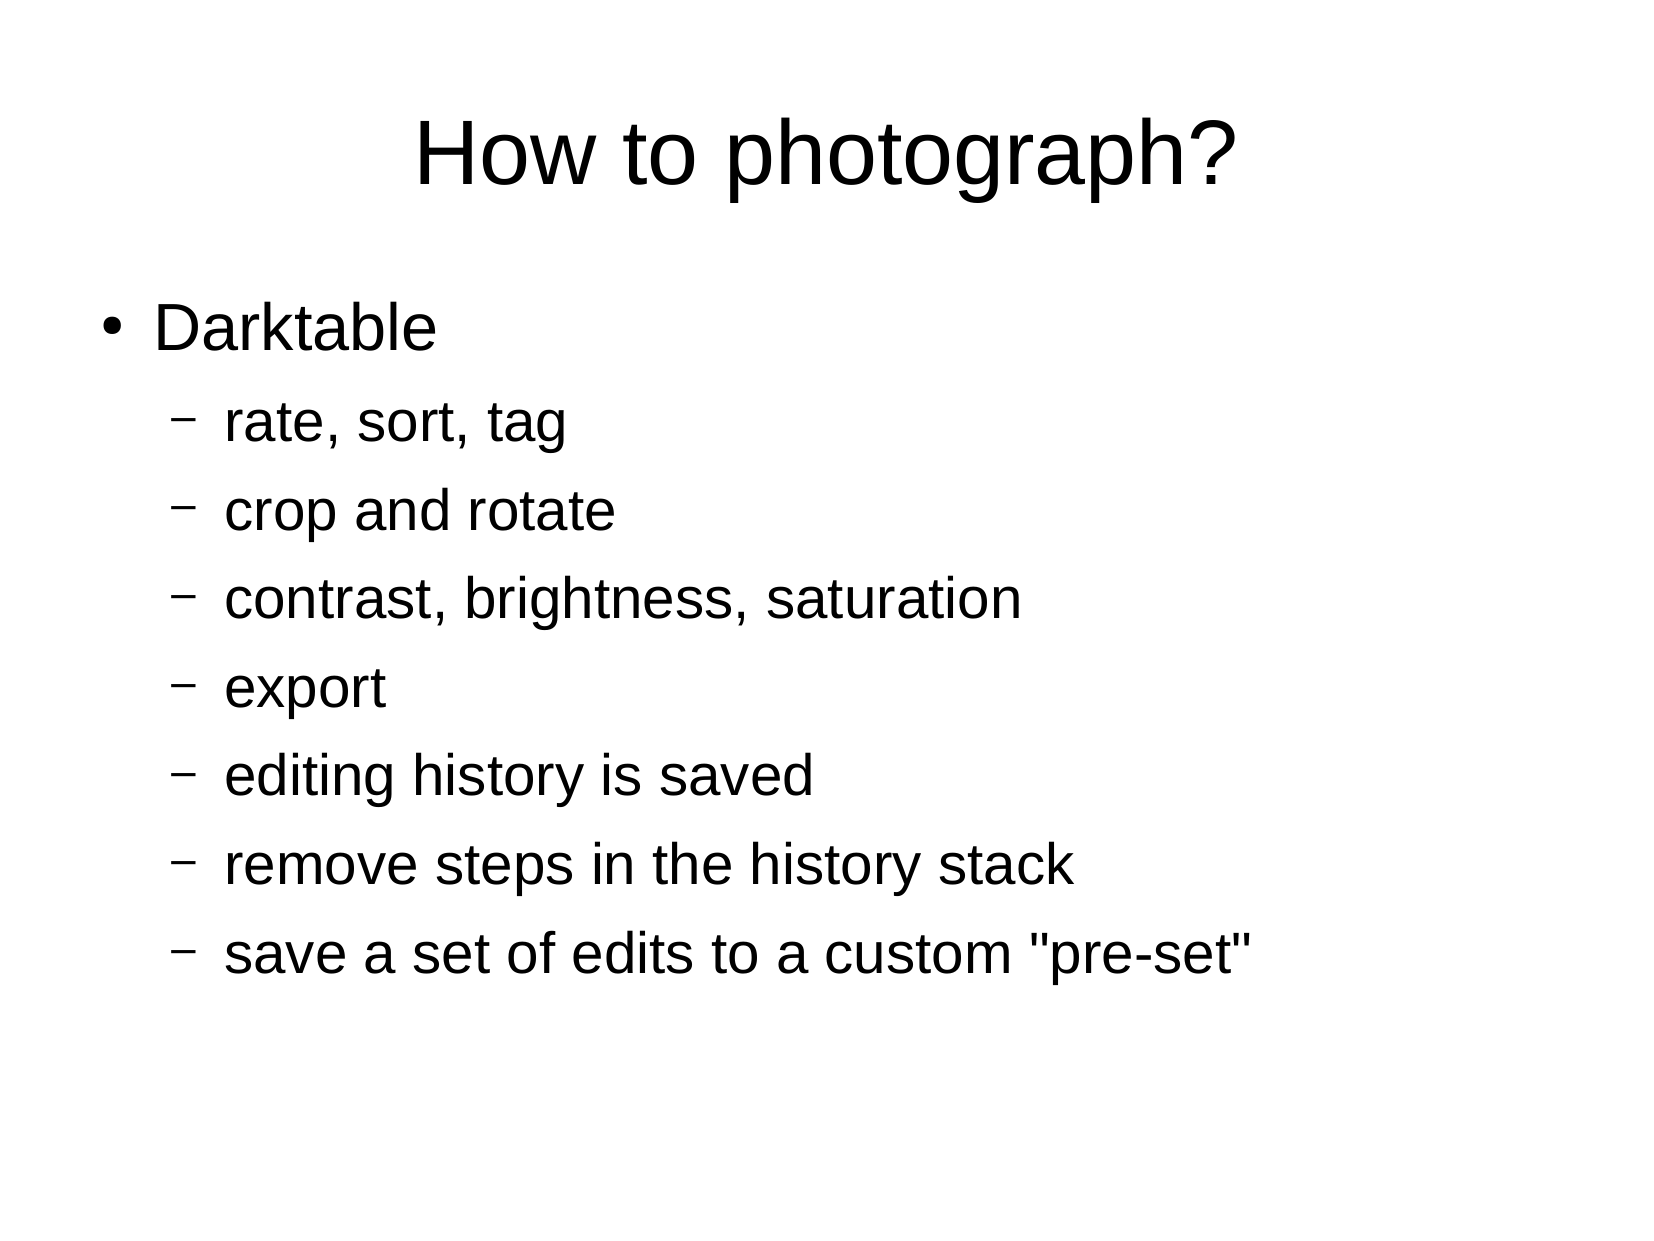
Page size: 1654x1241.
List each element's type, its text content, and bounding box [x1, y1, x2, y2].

list Darktable rate, sort, tag crop and rotate contrast, brightness, saturation export editing history is saved remove steps in the history stack save a set of edits to a custom "pre-set" [82, 290, 1571, 1010]
title How to photograph? [82, 49, 1571, 257]
